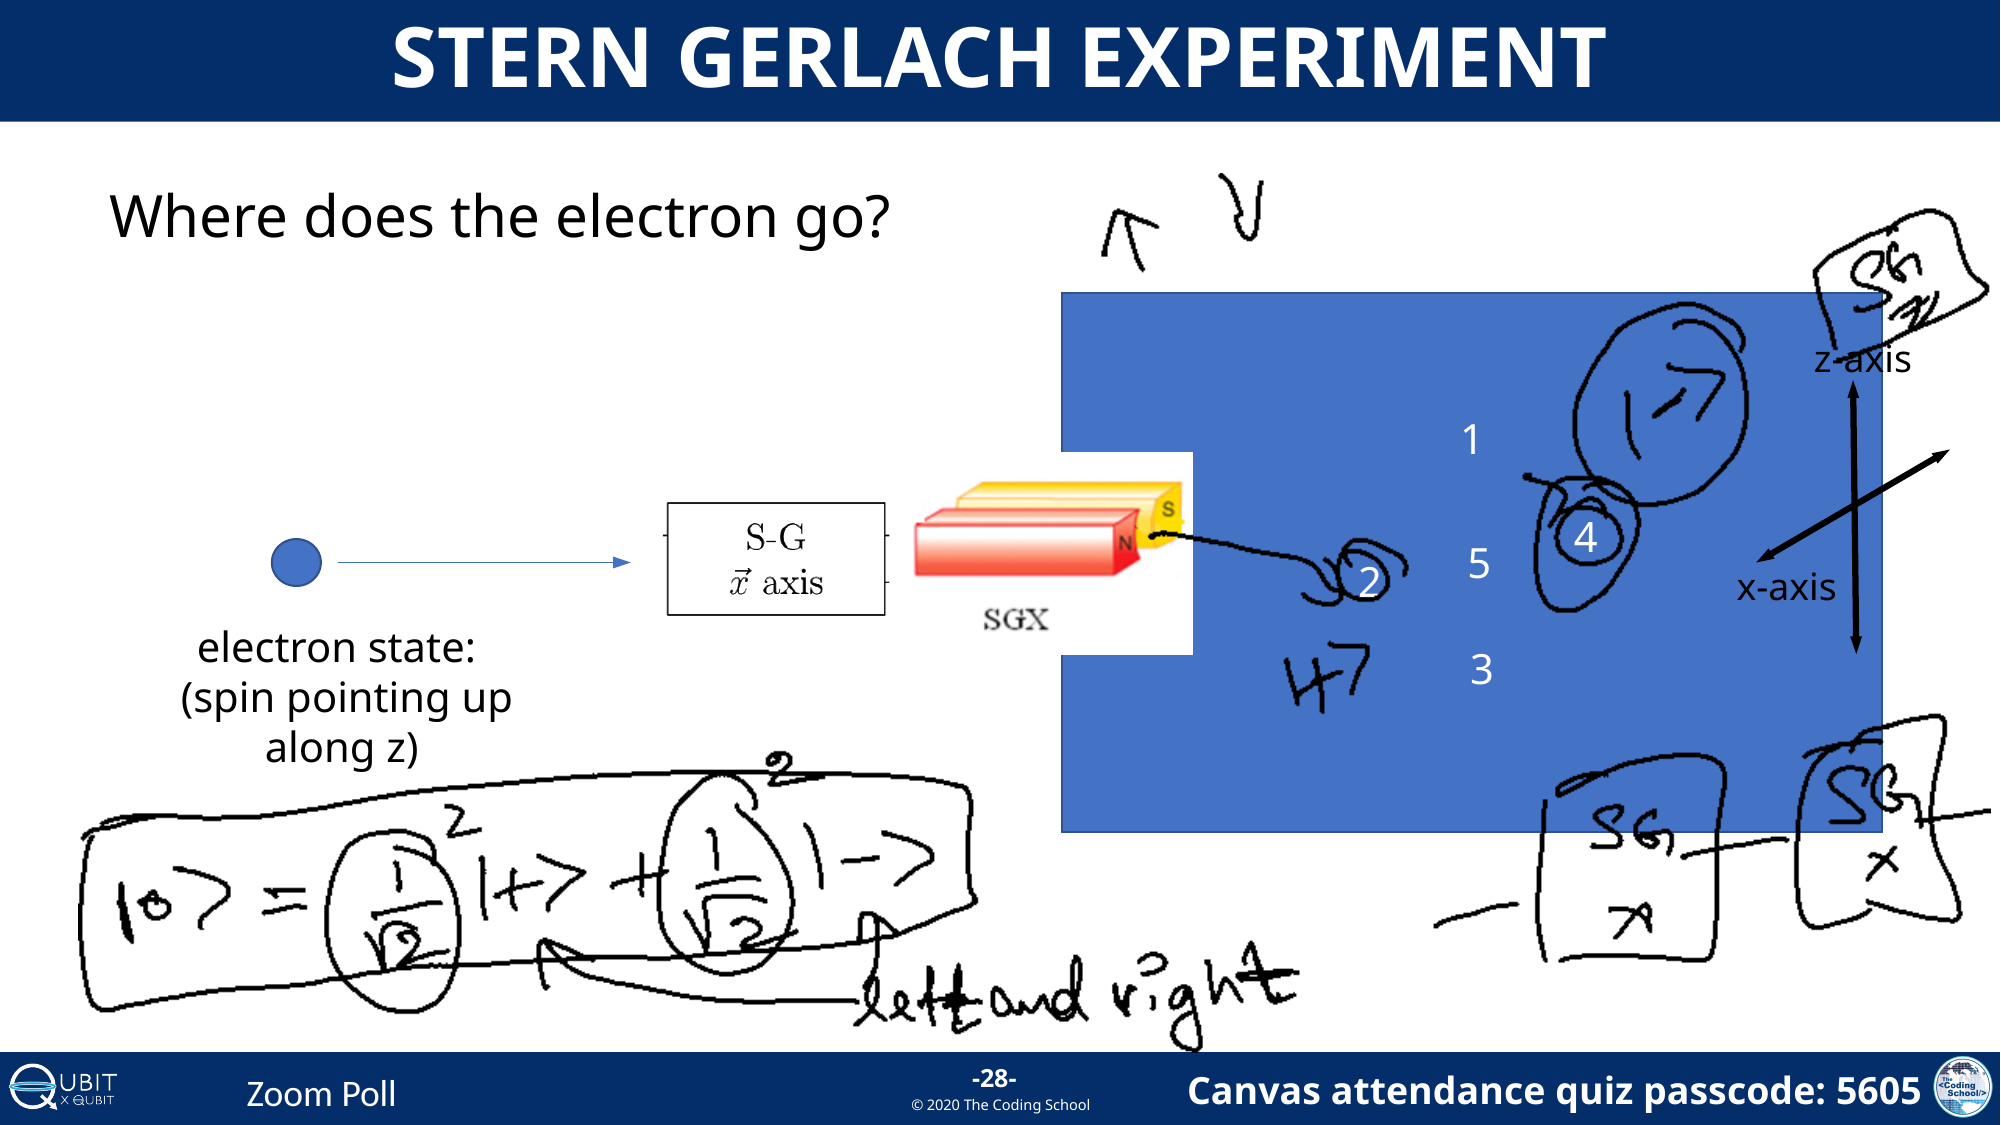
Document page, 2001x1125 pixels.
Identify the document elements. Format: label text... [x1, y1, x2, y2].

picture [78, 173, 1991, 1053]
text_box Zoom Poll [231, 1060, 632, 1122]
title Stern Gerlach Experiment [0, 0, 2000, 122]
text_box -28- [945, 1053, 1044, 1110]
